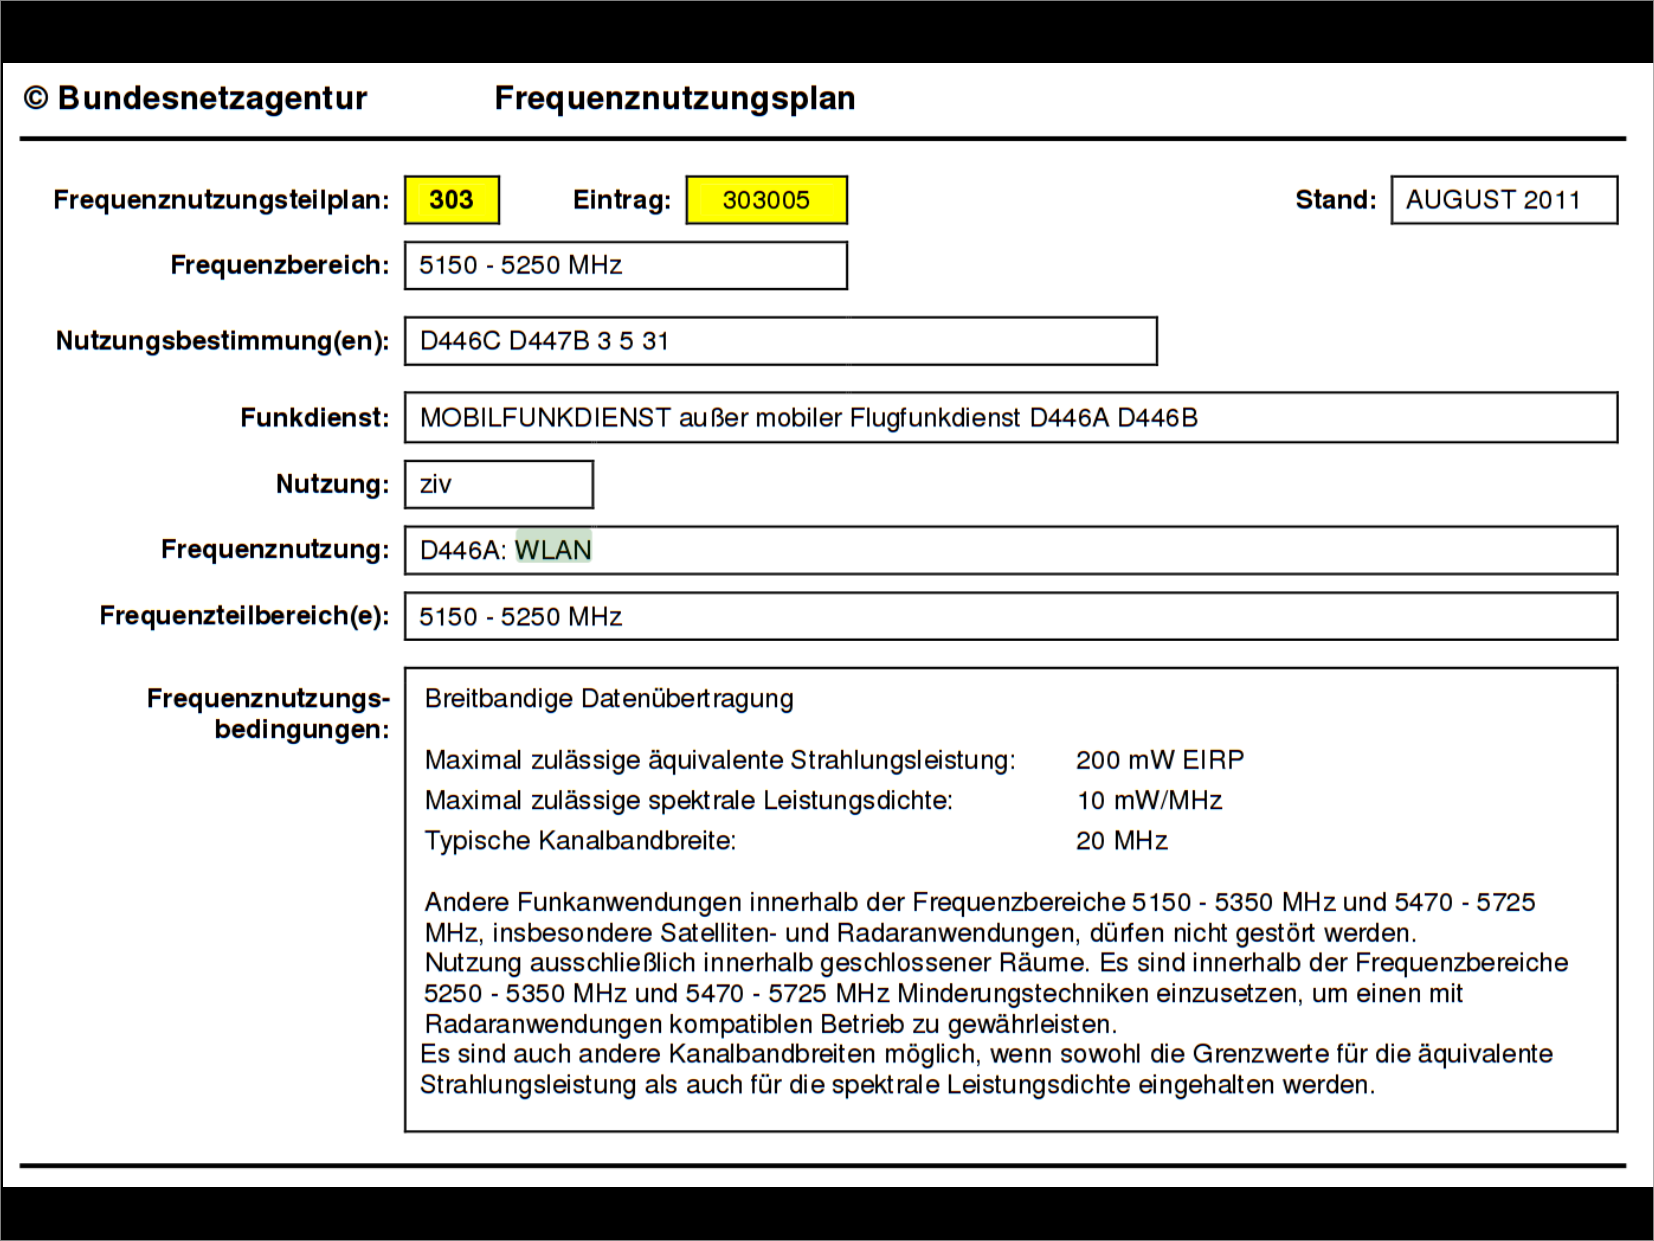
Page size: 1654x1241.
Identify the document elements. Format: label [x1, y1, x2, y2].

text_box [0, 0, 1654, 1241]
picture [3, 63, 1654, 1187]
